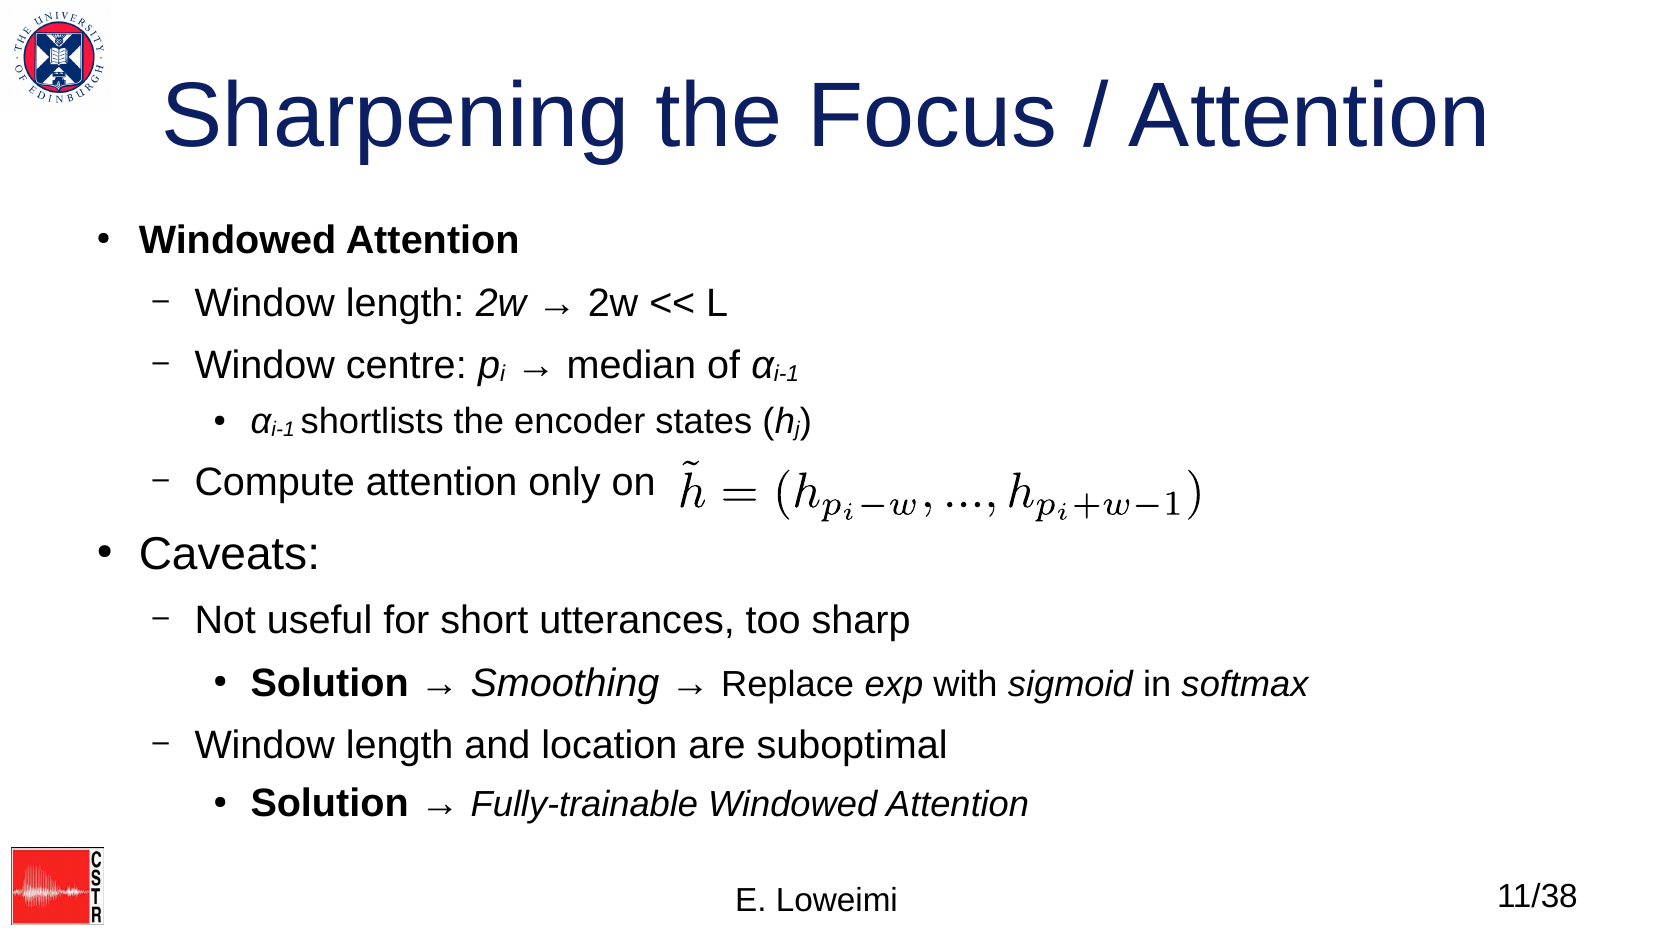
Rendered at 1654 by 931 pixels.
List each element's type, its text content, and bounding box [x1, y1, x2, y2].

title Sharpening the Focus / Attention [82, 37, 1571, 193]
picture [6, 4, 112, 110]
list Windowed Attention Window length: 2w → 2w << L Window centre: pi → median of αi-1 αi-1 shortlists the encoder states (hj) Compute attention only on Caveats: Not useful for short utterances, too sharp Solution → Smoothing → Replace exp with sigmoid in softmax Window length and location are suboptimal Solution → Fully-trainable Windowed Attention [82, 217, 1571, 827]
text_box [677, 460, 1205, 522]
picture [11, 847, 104, 925]
text_box E. Loweimi [720, 874, 934, 931]
text_box 11/38 [1482, 870, 1625, 928]
